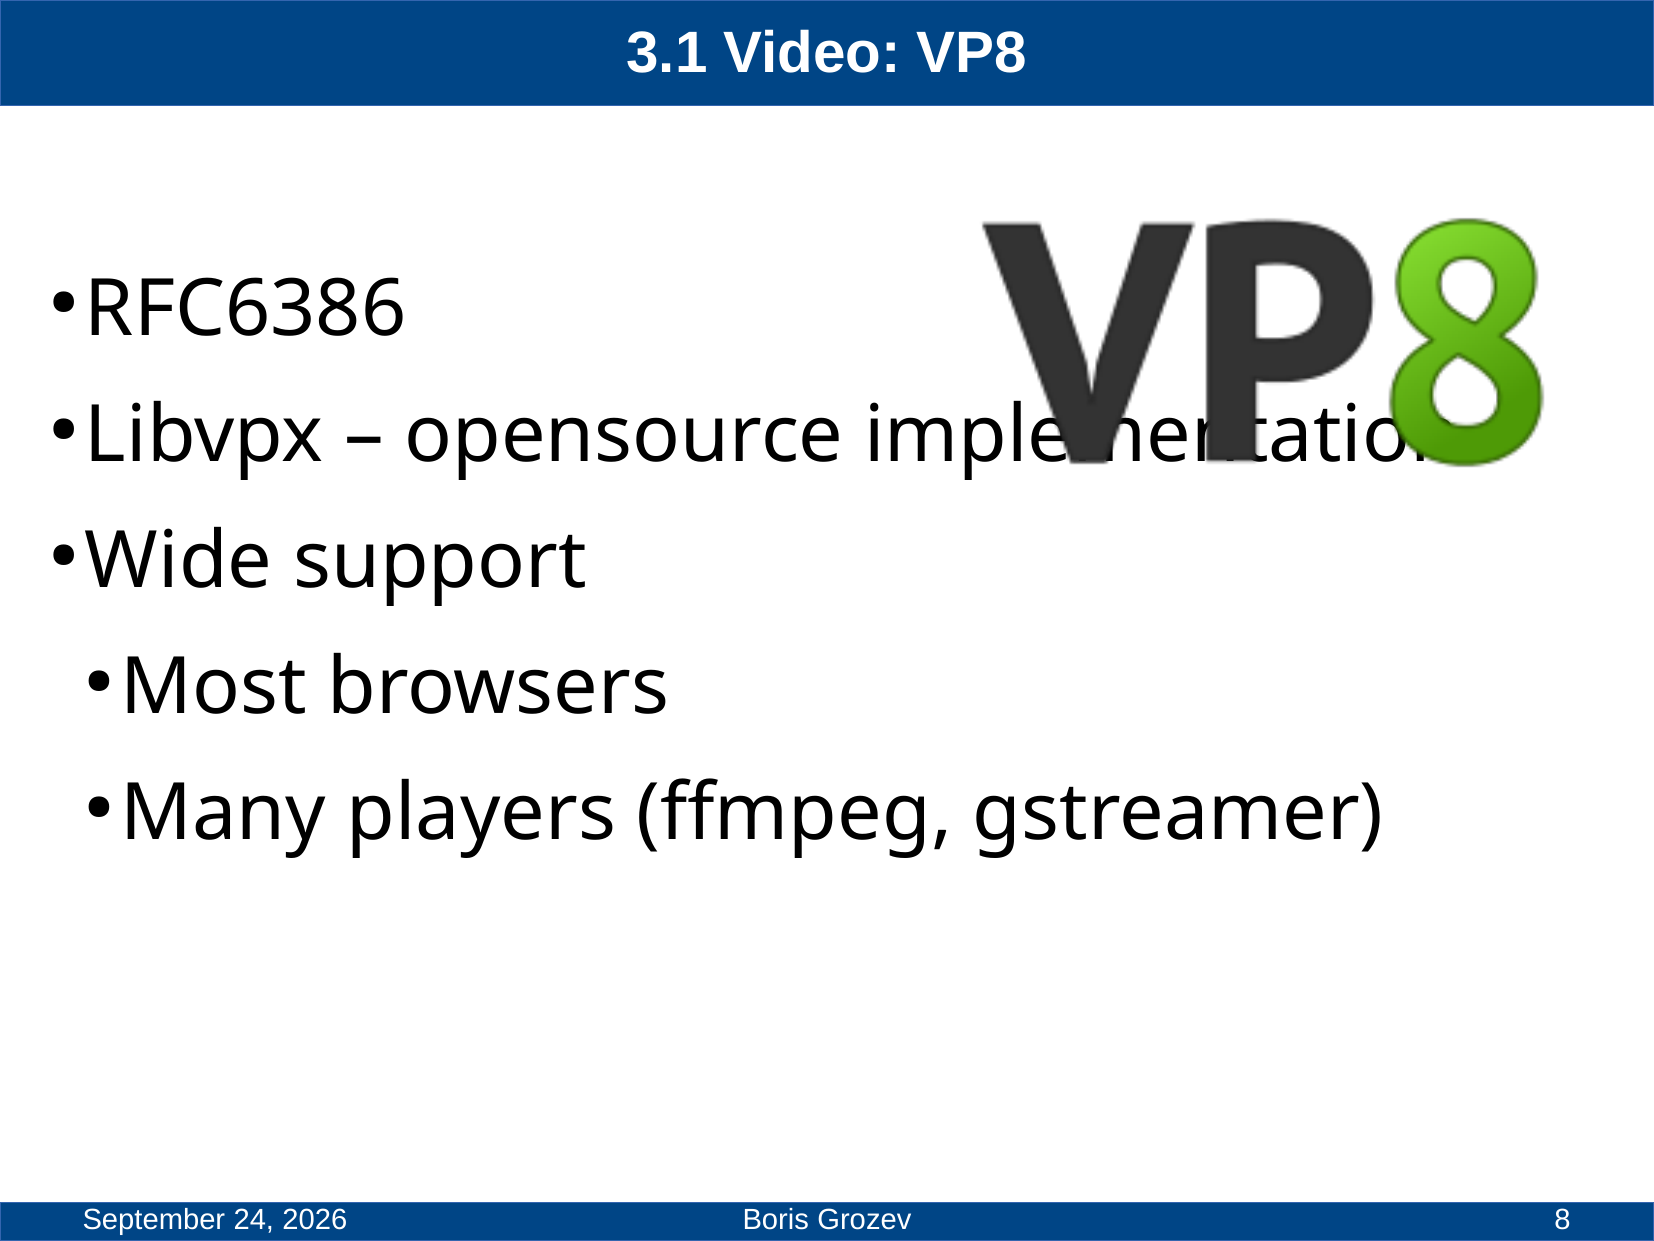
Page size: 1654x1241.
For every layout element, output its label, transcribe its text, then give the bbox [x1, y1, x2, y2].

title 3.1 Video: VP8 [0, 0, 1654, 106]
text_box RFC6386 Libvpx – opensource implementation Wide support Most browsers Many players (ffmpeg, gstreamer) [34, 243, 986, 789]
picture [975, 211, 1556, 476]
